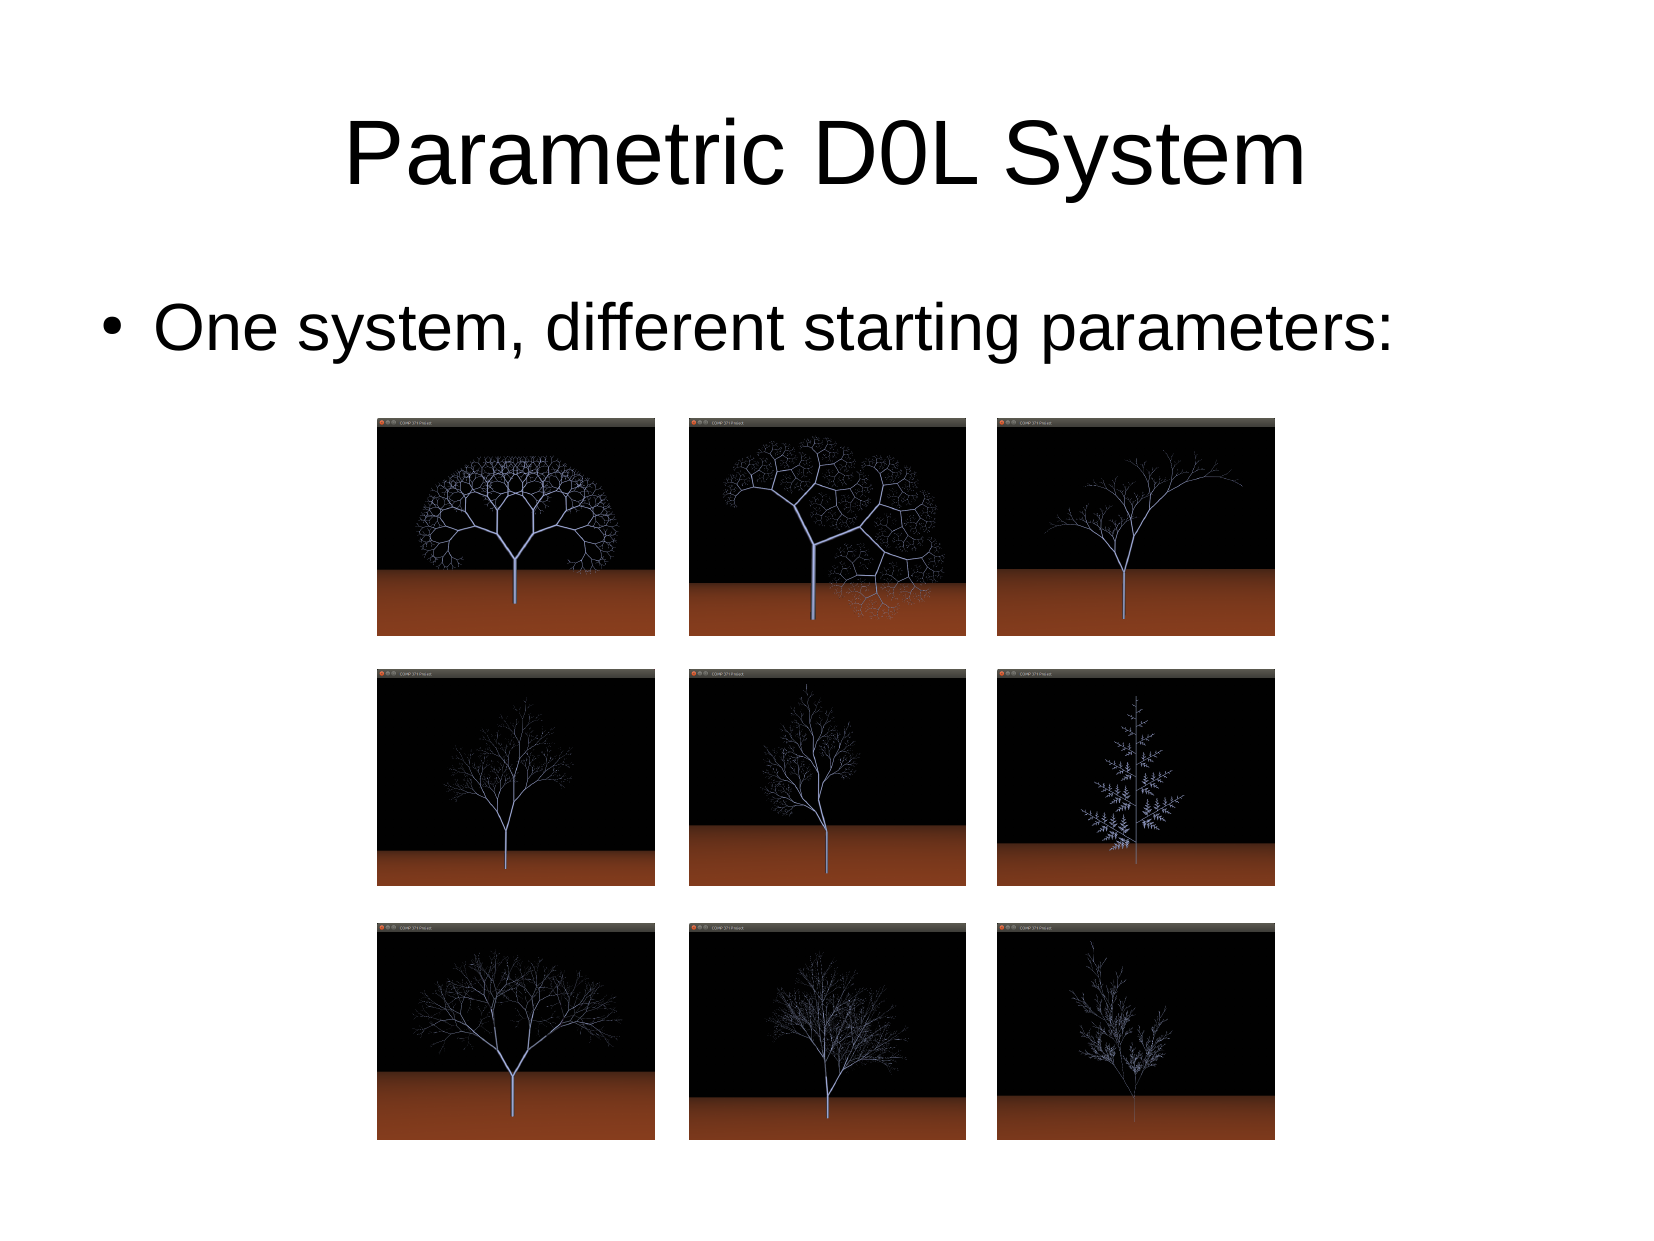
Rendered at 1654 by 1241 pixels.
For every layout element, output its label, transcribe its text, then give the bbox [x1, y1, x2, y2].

picture [997, 923, 1275, 1140]
picture [377, 923, 655, 1140]
list One system, different starting parameters: [82, 290, 1571, 1010]
picture [689, 669, 966, 886]
picture [377, 418, 655, 636]
picture [377, 669, 655, 886]
picture [689, 923, 966, 1140]
picture [689, 418, 966, 636]
picture [997, 669, 1275, 886]
title Parametric D0L System [82, 49, 1571, 257]
picture [997, 418, 1275, 636]
